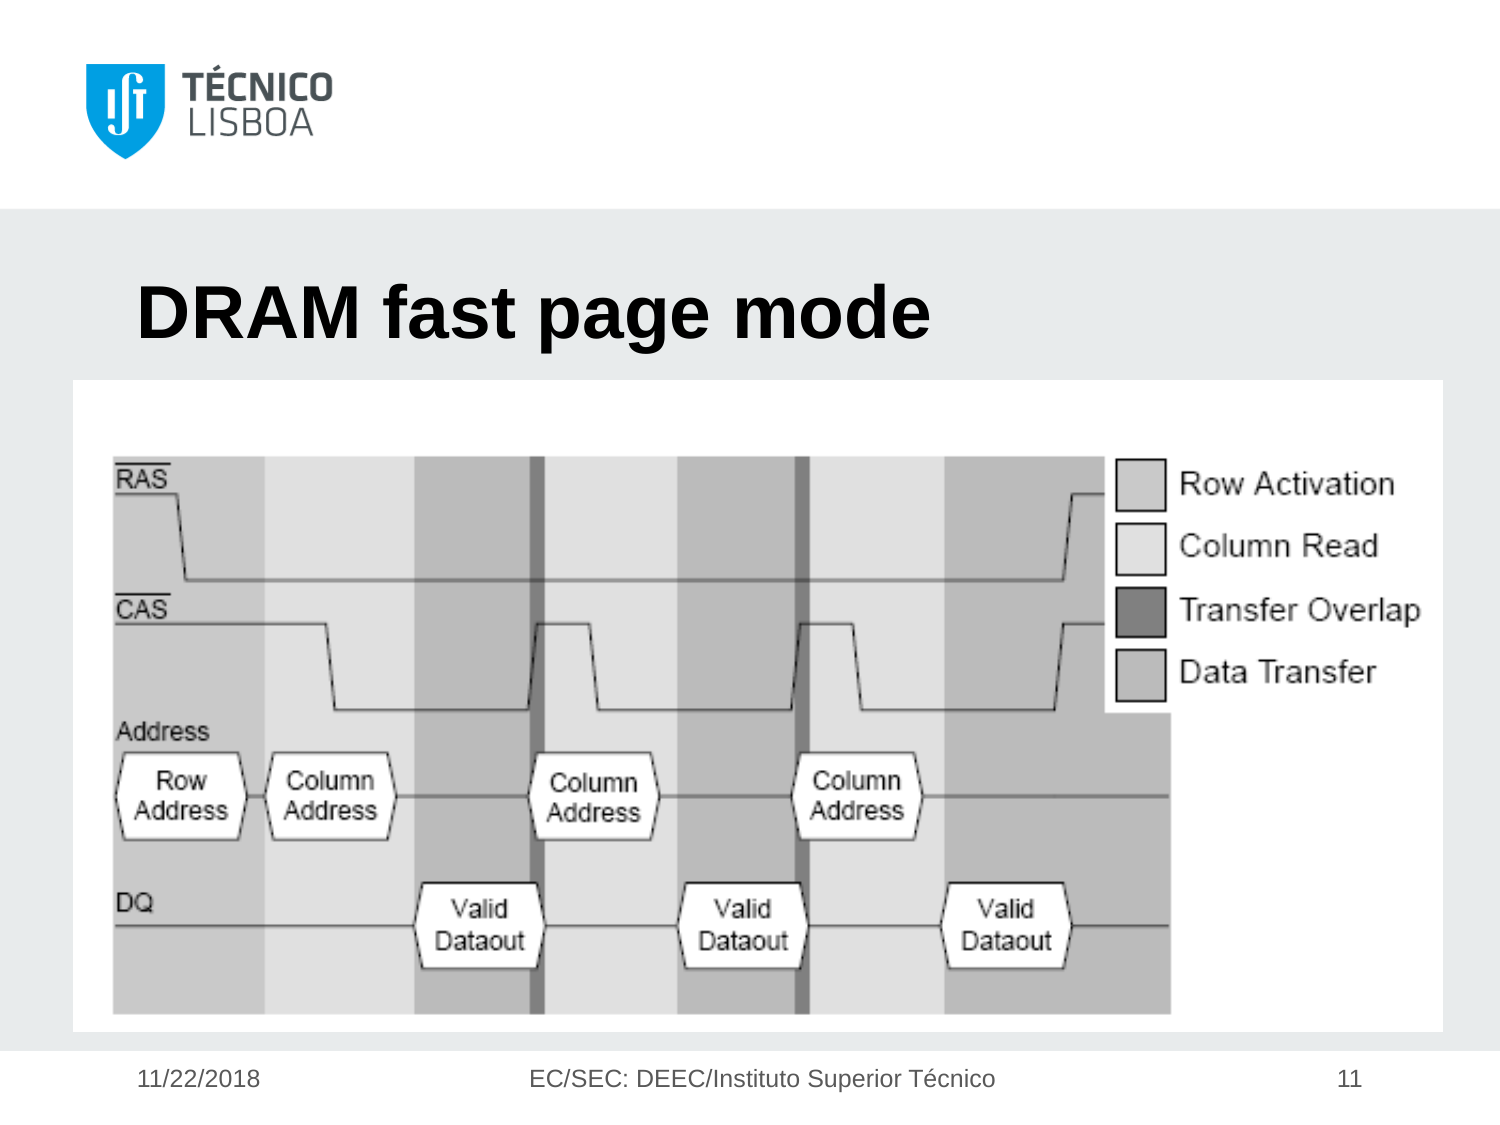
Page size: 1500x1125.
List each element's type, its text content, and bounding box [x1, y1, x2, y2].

slide_number <number> [1077, 1052, 1378, 1103]
picture [0, 0, 1500, 1125]
footer EC/SEC: DEEC/Instituto Superior Técnico [512, 1052, 1021, 1103]
slide_number 11/22/2018 [121, 1052, 425, 1103]
title DRAM fast page mode [121, 237, 1378, 380]
